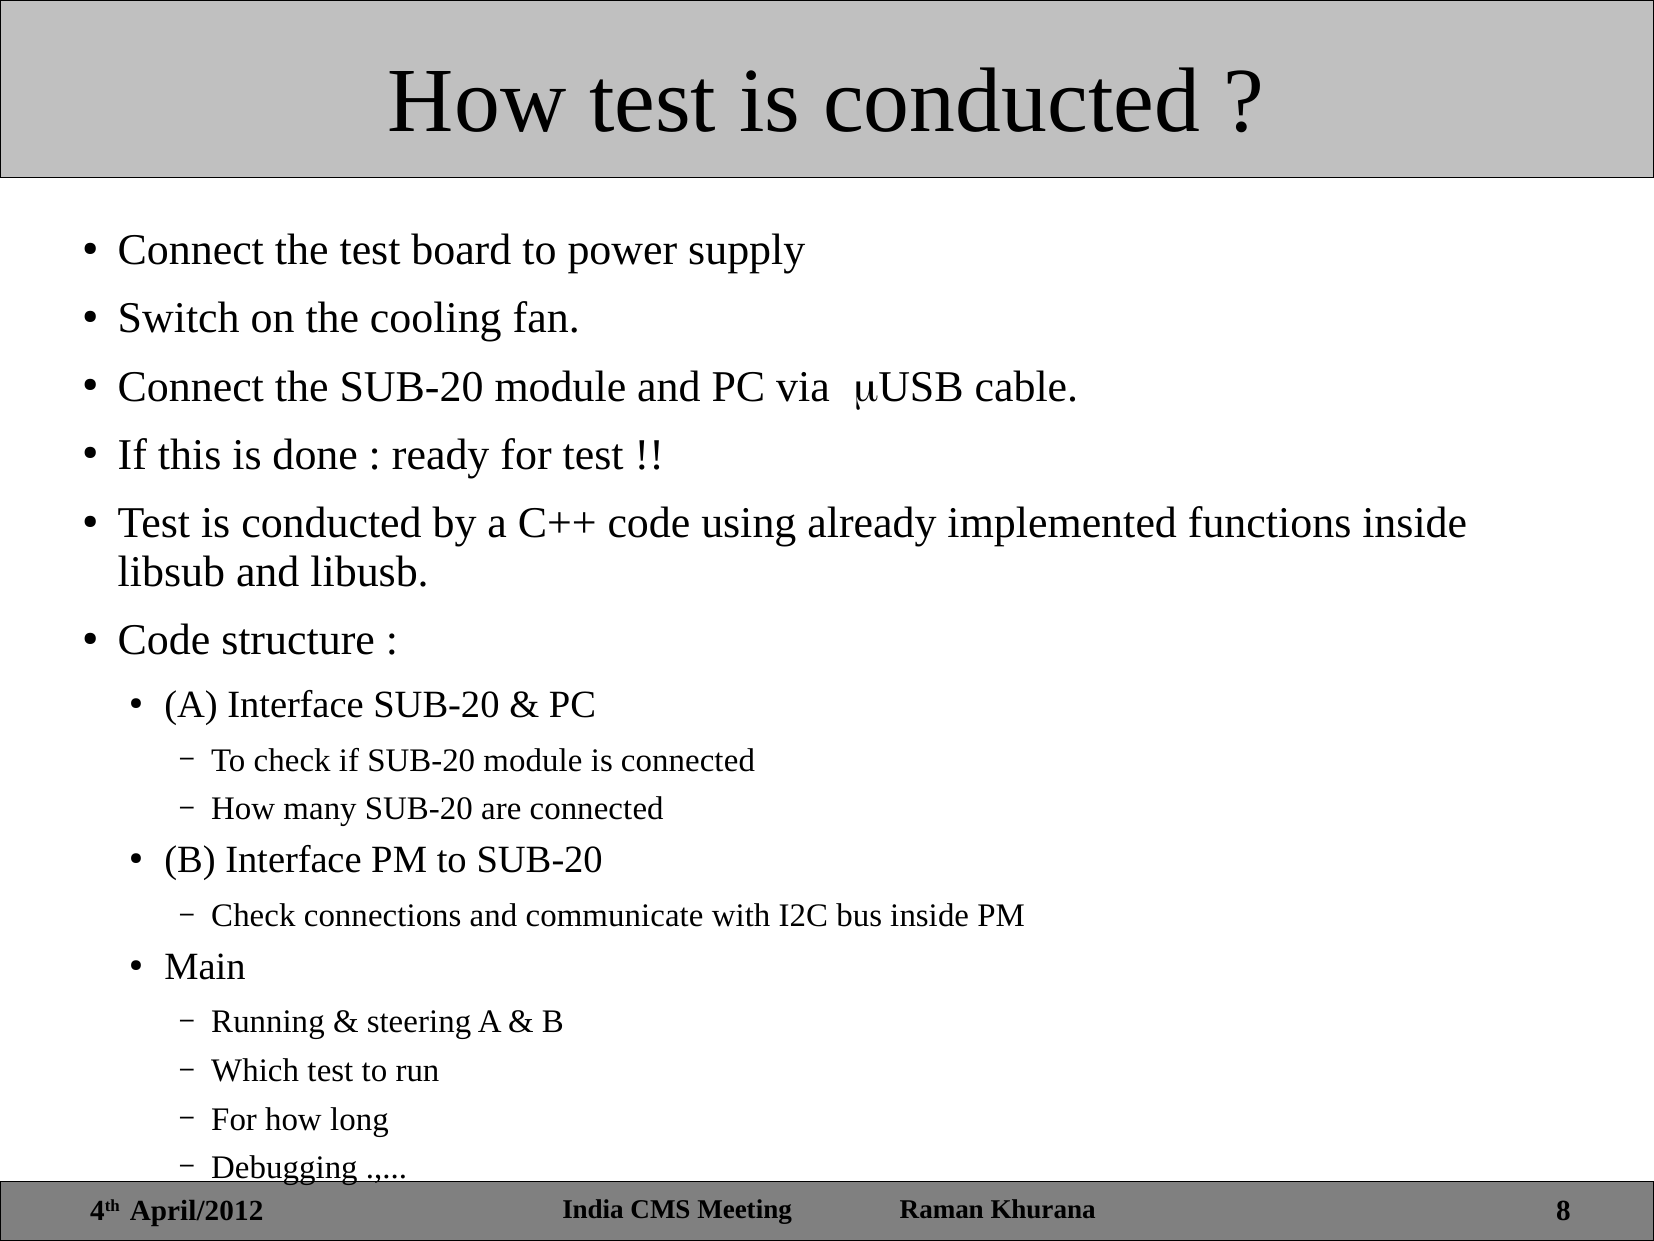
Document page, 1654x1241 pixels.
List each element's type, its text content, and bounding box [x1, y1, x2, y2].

title How test is conducted ? [82, 36, 1571, 166]
list Connect the test board to power supply Switch on the cooling fan. Connect the SUB-20 module and PC via mUSB cable. If this is done : ready for test !! Test is conducted by a C++ code using already implemented functions inside libsub and libusb. Code structure : (A) Interface SUB-20 & PC To check if SUB-20 module is connected How many SUB-20 are connected (B) Interface PM to SUB-20 Check connections and communicate with I2C bus inside PM Main Running & steering A & B Which test to run For how long Debugging .,... [70, 225, 1559, 1188]
